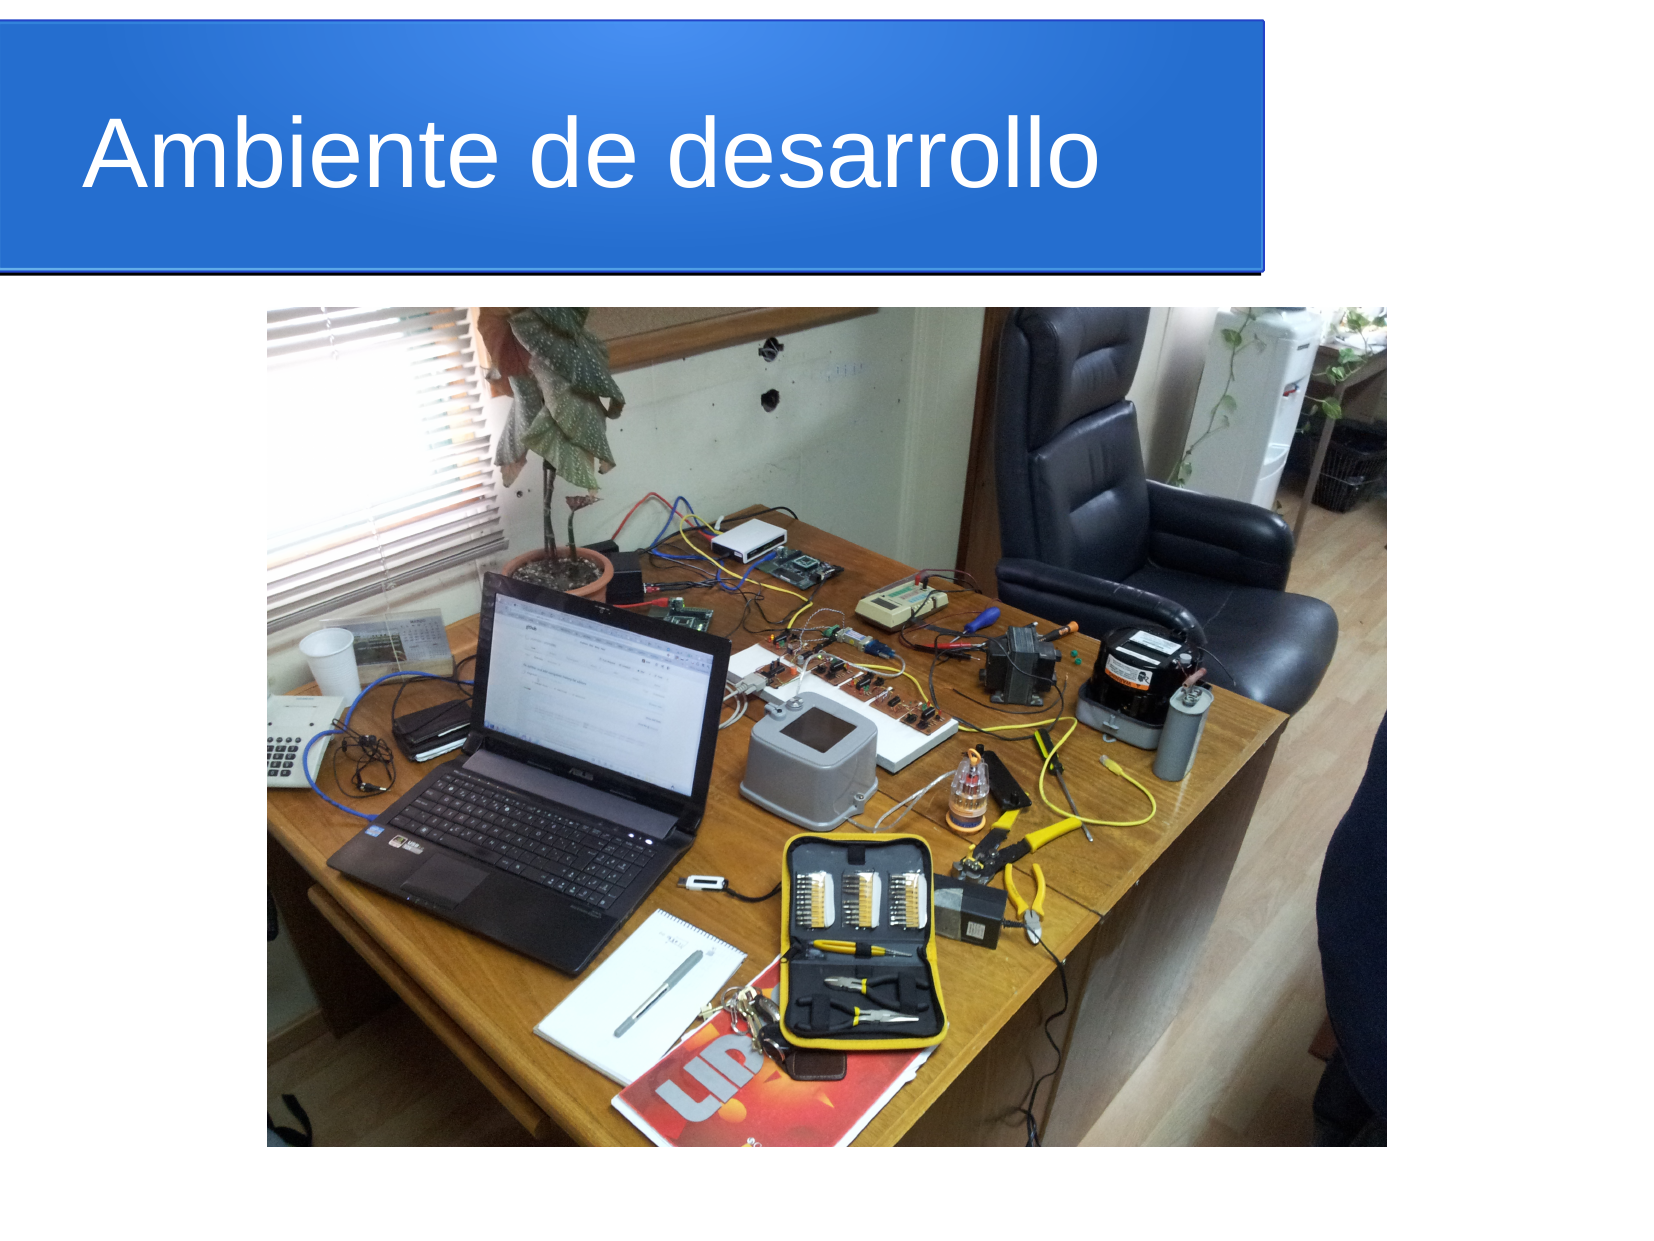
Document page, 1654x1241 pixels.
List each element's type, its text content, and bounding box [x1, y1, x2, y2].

picture [267, 307, 1387, 1147]
title Ambiente de desarrollo [82, 49, 1250, 257]
